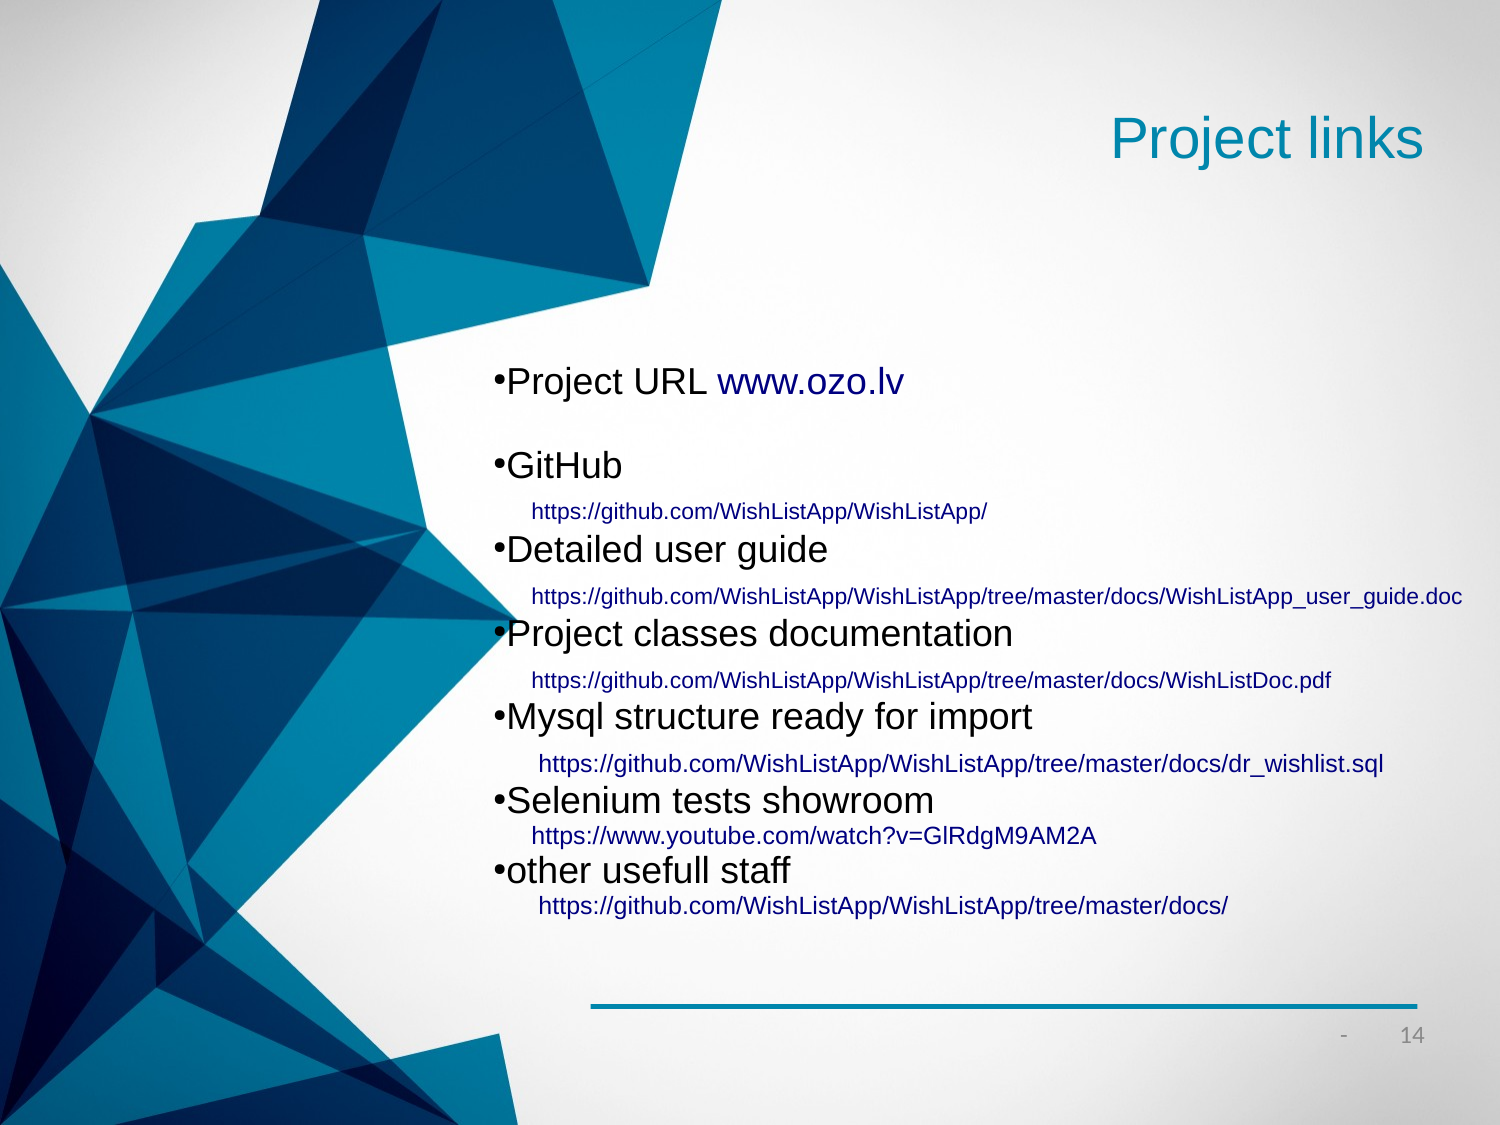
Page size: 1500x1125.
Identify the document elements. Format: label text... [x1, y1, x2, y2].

title Project links [708, 44, 1425, 233]
text_box Project URL www.ozo.lv GitHub https://github.com/WishListApp/WishListApp/ Detailed user guide https://github.com/WishListApp/WishListApp/tree/master/docs/WishListApp_user_guide.doc Project classes documentation https://github.com/WishListApp/WishListApp/tree/master/docs/WishListDoc.pdf Mysql structure ready for import https://github.com/WishListApp/WishListApp/tree/master/docs/dr_wishlist.sql Selenium tests showroom https://www.youtube.com/watch?v=GlRdgM9AM2A other usefull staff https://github.com/WishListApp/WishListApp/tree/master/docs/ [442, 310, 1500, 1004]
picture [387, 334, 442, 543]
picture [0, 0, 1500, 1125]
picture [547, 0, 1500, 310]
